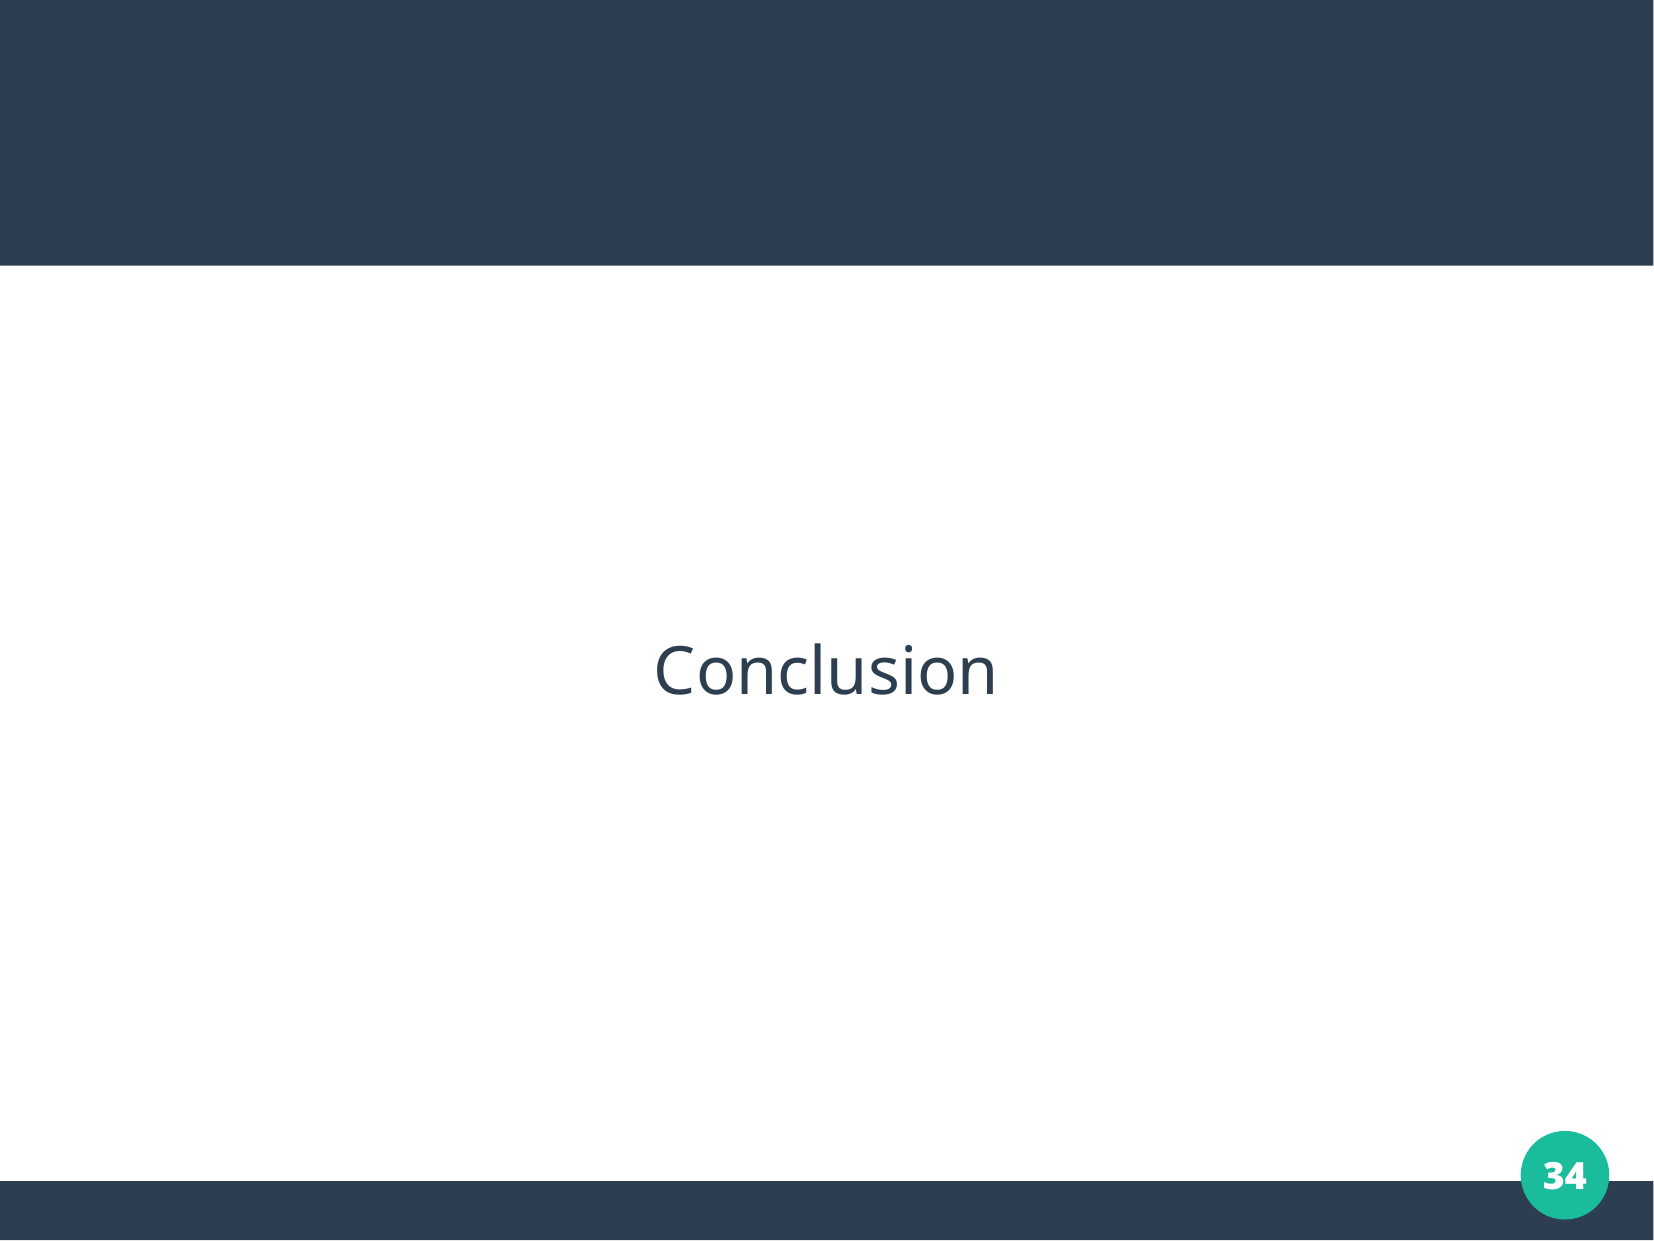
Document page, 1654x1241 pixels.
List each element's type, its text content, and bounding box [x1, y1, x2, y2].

subtitle Conclusion [59, 304, 1595, 1034]
